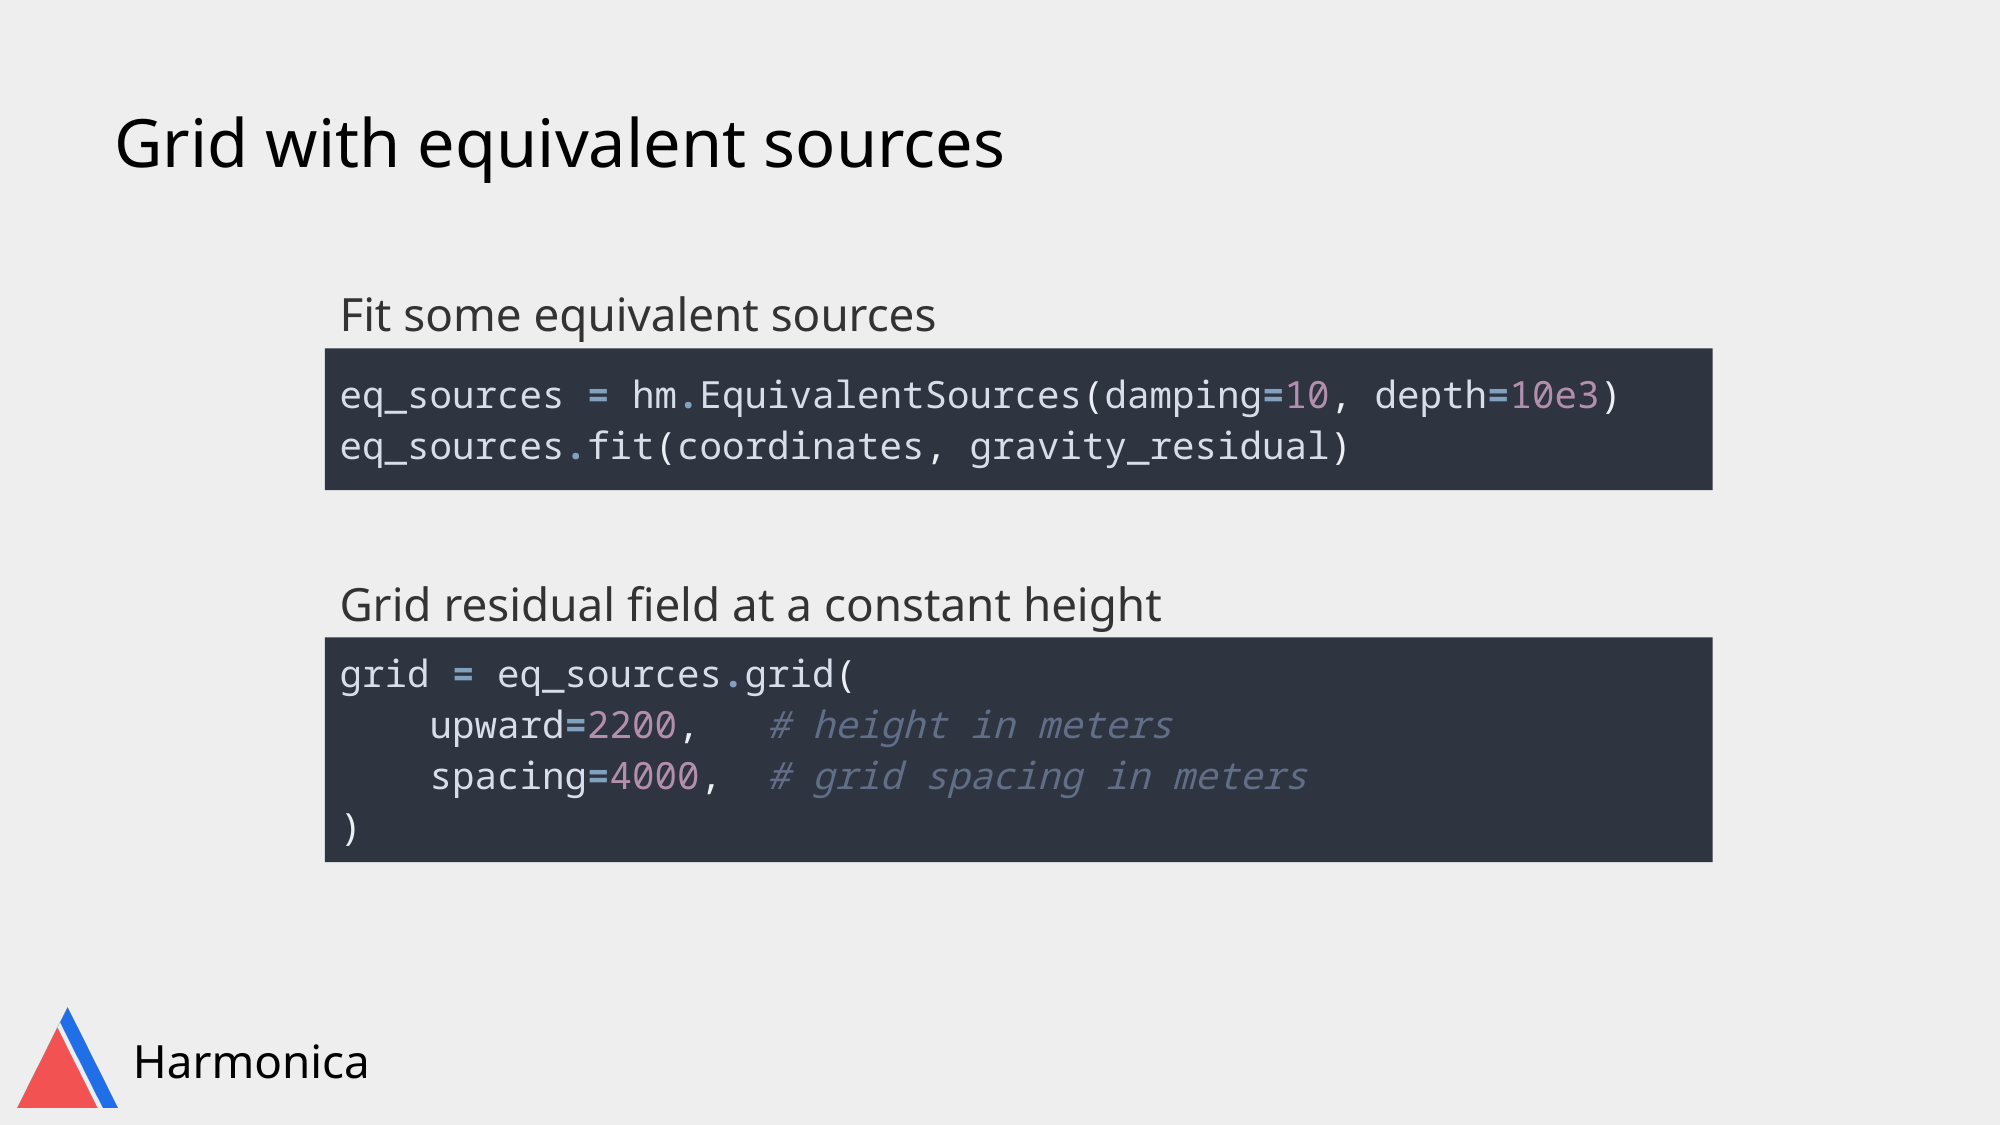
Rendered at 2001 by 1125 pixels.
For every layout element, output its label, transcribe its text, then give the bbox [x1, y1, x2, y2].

text_box eq_sources = hm.EquivalentSources(damping=10, depth=10e3) eq_sources.fit(coordinates, gravity_residual) [324, 348, 1713, 491]
picture [17, 1007, 118, 1108]
text_box Grid with equivalent sources [99, 88, 1872, 207]
text_box Harmonica [118, 1021, 532, 1093]
text_box grid = eq_sources.grid( upward=2200, # height in meters spacing=4000, # grid spacing in meters ) [324, 637, 1713, 863]
text_box Fit some equivalent sources [324, 275, 1684, 354]
text_box Grid residual field at a constant height [324, 564, 1684, 644]
